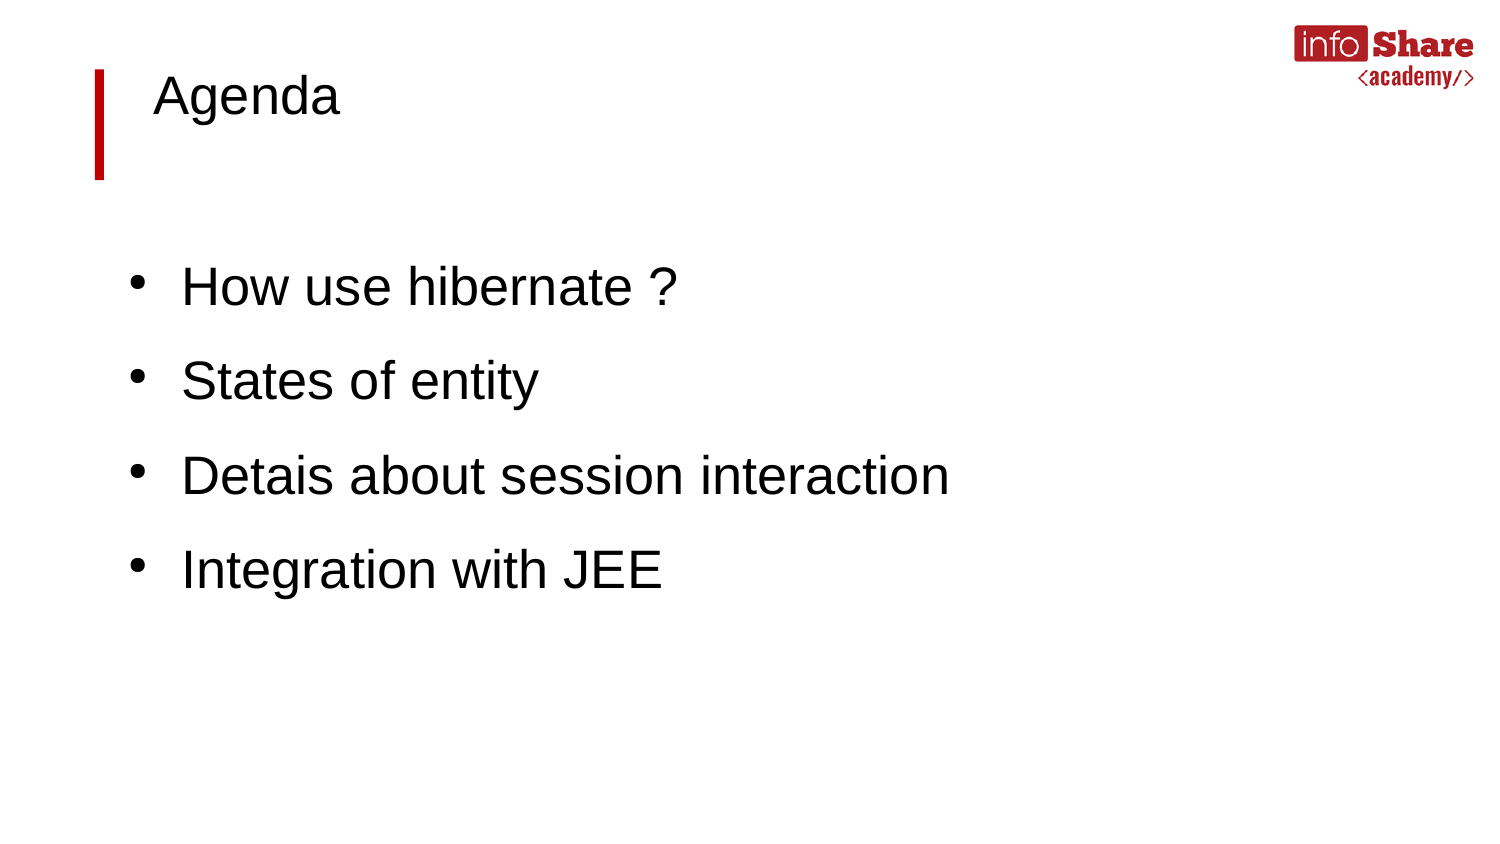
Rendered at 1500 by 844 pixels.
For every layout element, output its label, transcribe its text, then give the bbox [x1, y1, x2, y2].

list How use hibernate ? States of entity Detais about session interaction Integration with JEE [95, 236, 1075, 753]
title Agenda [138, 45, 668, 187]
picture [1267, 0, 1500, 117]
